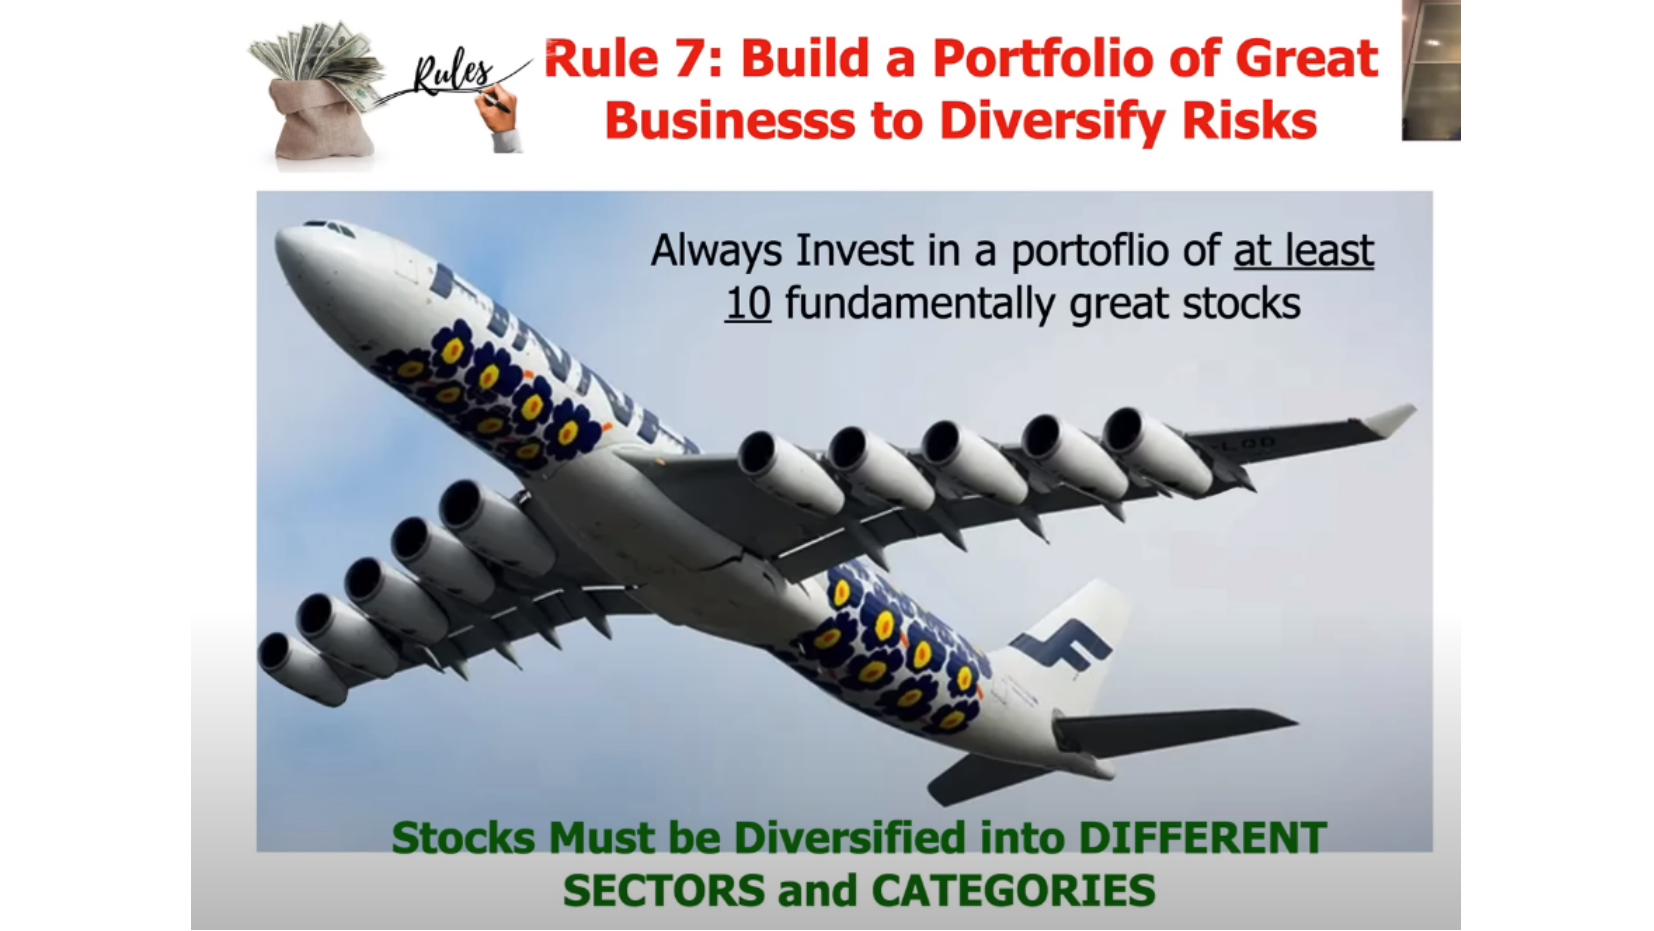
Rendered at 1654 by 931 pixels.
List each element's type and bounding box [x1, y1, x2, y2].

picture [191, 0, 1461, 930]
